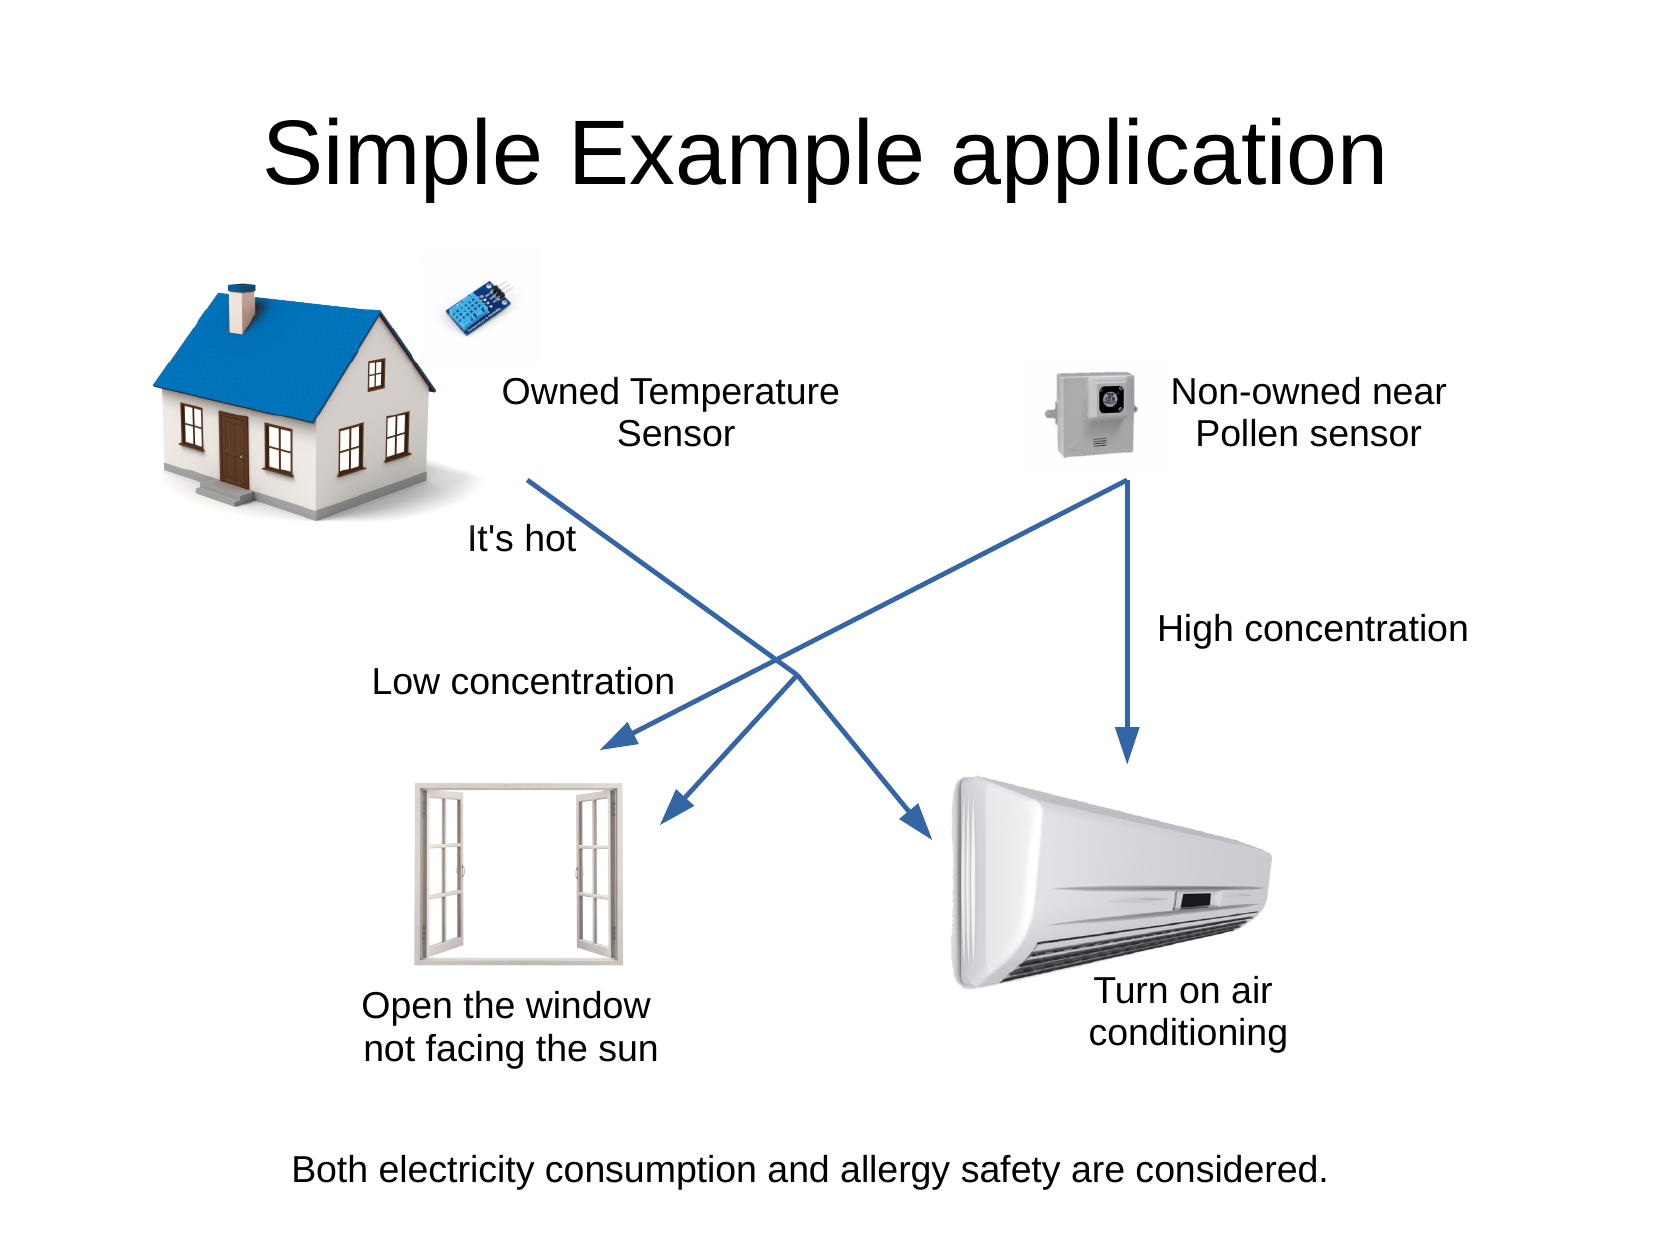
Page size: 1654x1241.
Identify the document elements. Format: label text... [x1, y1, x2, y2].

text_box Open the window not facing the sun [323, 959, 699, 1095]
text_box It's hot [520, 510, 592, 567]
text_box High concentration [1142, 600, 1484, 657]
title Simple Example application [82, 49, 1571, 257]
text_box Both electricity consumption and allergy safety are considered. [276, 1140, 1345, 1198]
picture [90, 245, 541, 576]
picture [949, 775, 1272, 991]
text_box Non-owned near Pollen sensor [1122, 345, 1497, 481]
picture [375, 772, 661, 976]
picture [1020, 359, 1169, 472]
text_box Owned Temperature Sensor [520, 345, 864, 481]
text_box Low concentration [356, 653, 691, 710]
text_box Turn on air conditioning [1000, 944, 1376, 1080]
